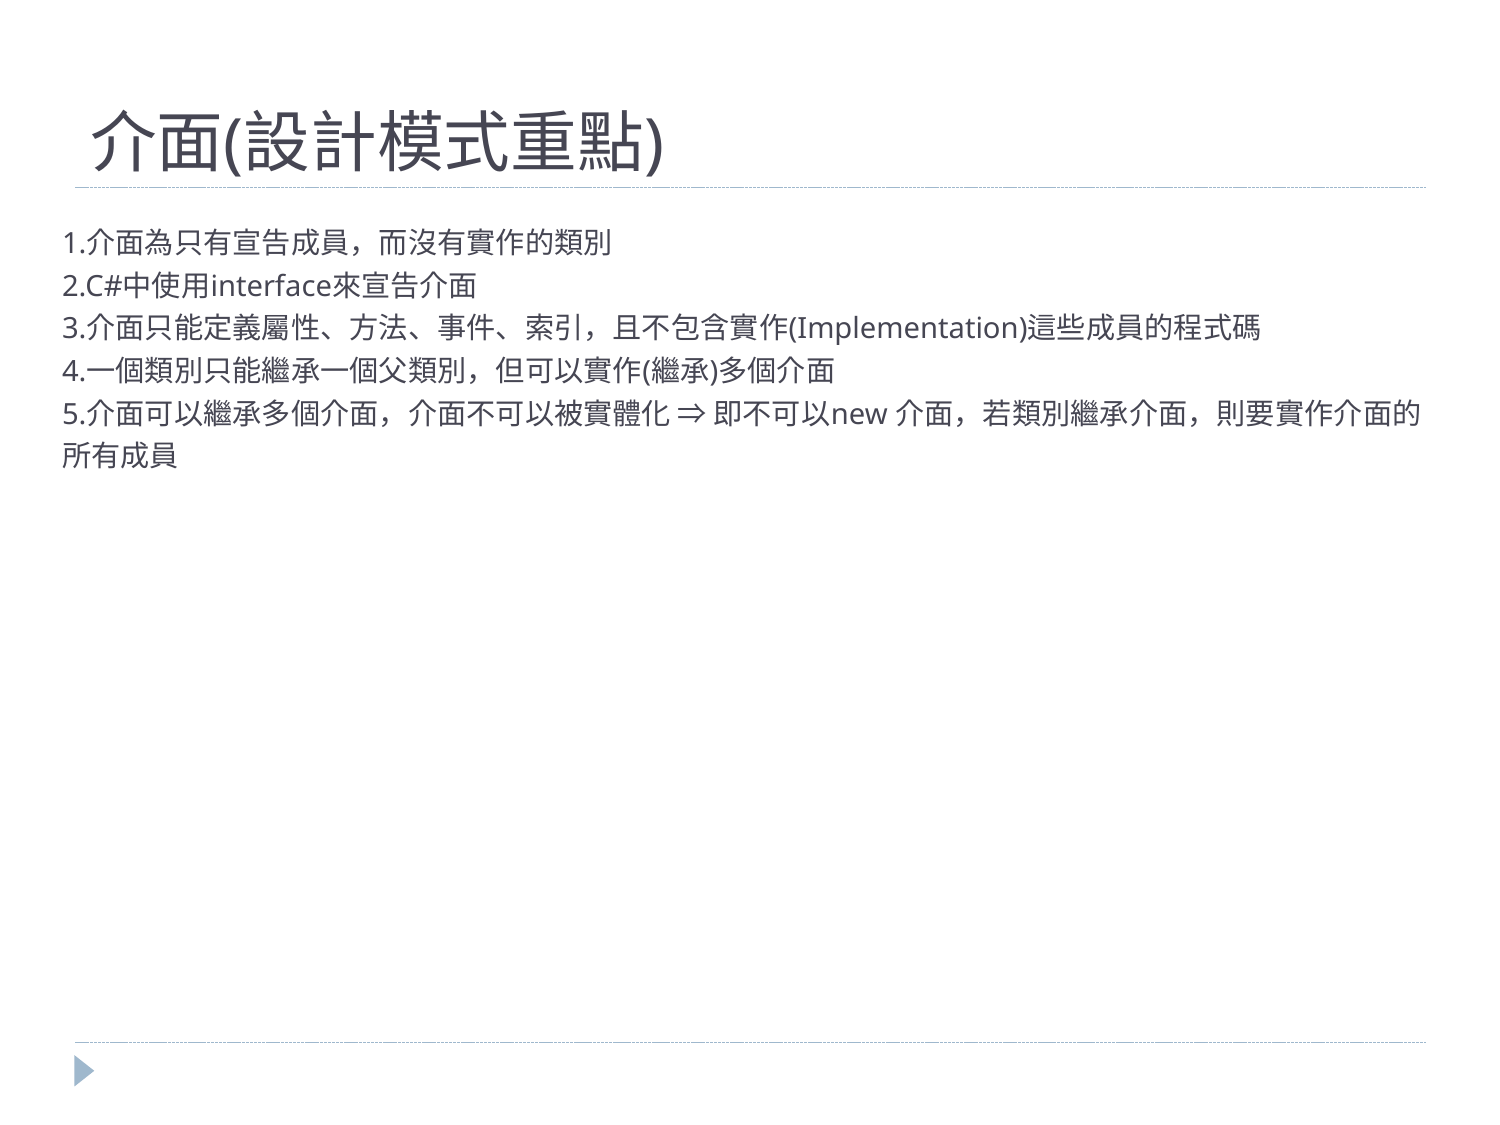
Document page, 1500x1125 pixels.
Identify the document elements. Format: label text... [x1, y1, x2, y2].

title 介面(設計模式重點) [75, 25, 1426, 188]
text_box 1.介面為只有宣告成員，而沒有實作的類別 2.C#中使用interface來宣告介面 3.介面只能定義屬性、方法、事件、索引，且不包含實作(Implementation)這些成員的程式碼 4.一個類別只能繼承一個父類別，但可以實作(繼承)多個介面 5.介面可以繼承多個介面，介面不可以被實體化 ⇒ 即不可以new 介面，若類別繼承介面，則要實作介面的所有成員 [47, 212, 1465, 874]
